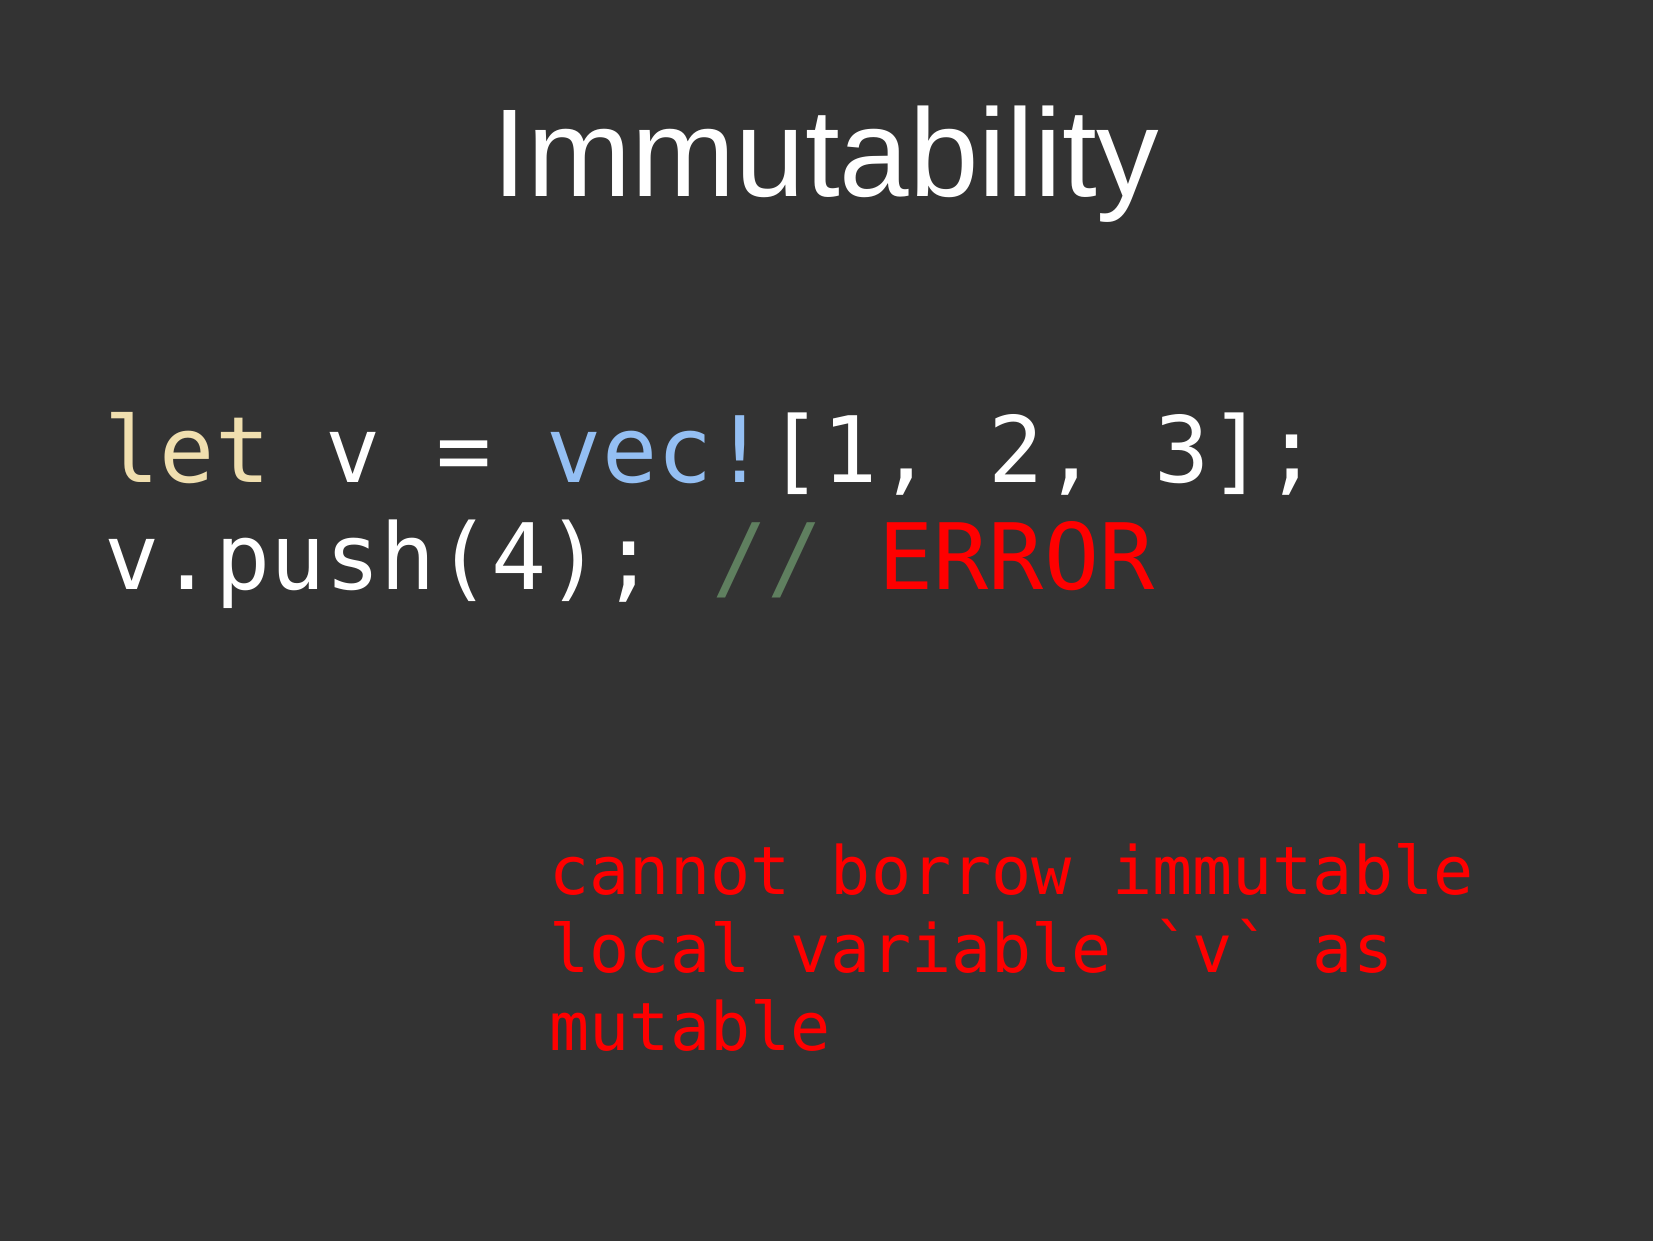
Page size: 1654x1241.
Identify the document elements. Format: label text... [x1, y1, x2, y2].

text_box cannot borrow immutable local variable `v` as mutable [534, 825, 1561, 1074]
text_box let v = vec![1, 2, 3]; v.push(4); // ERROR [90, 390, 1561, 700]
title Immutability [82, 49, 1571, 257]
